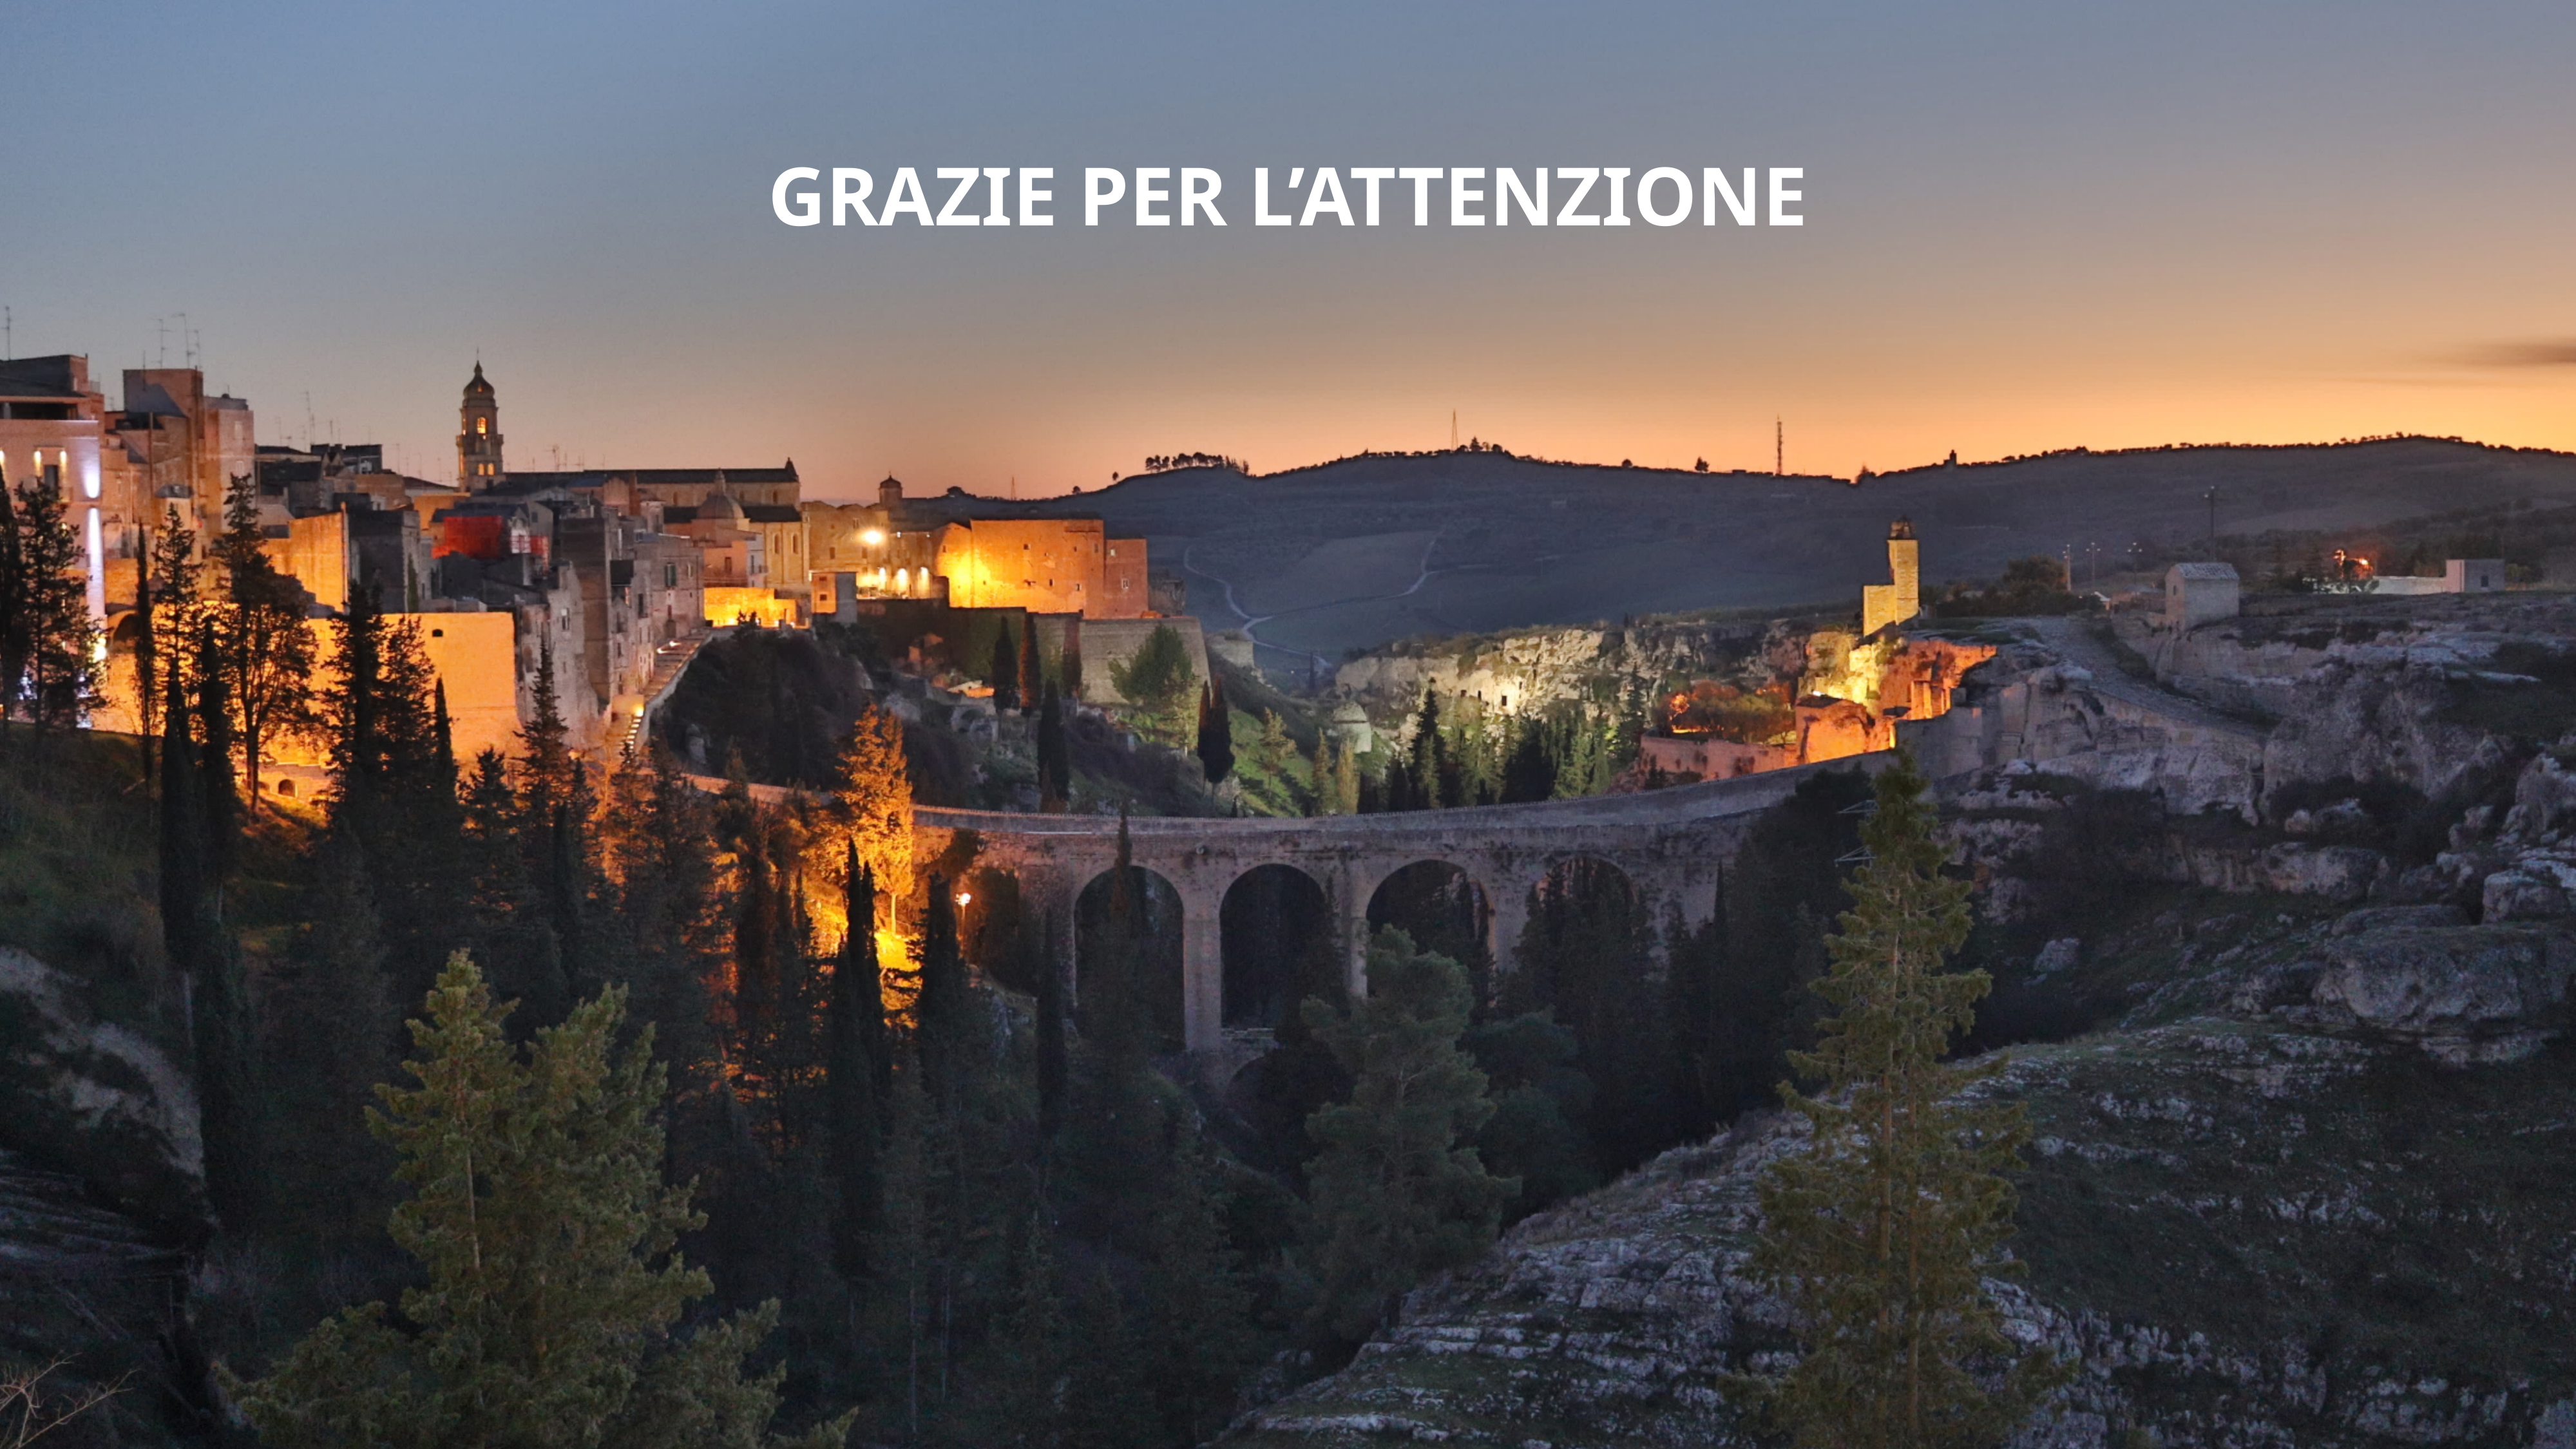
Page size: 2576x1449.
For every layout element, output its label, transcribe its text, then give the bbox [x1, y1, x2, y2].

picture [0, 0, 2576, 1449]
text_box GRAZIE PER L’ATTENZIONE [475, 140, 2101, 248]
